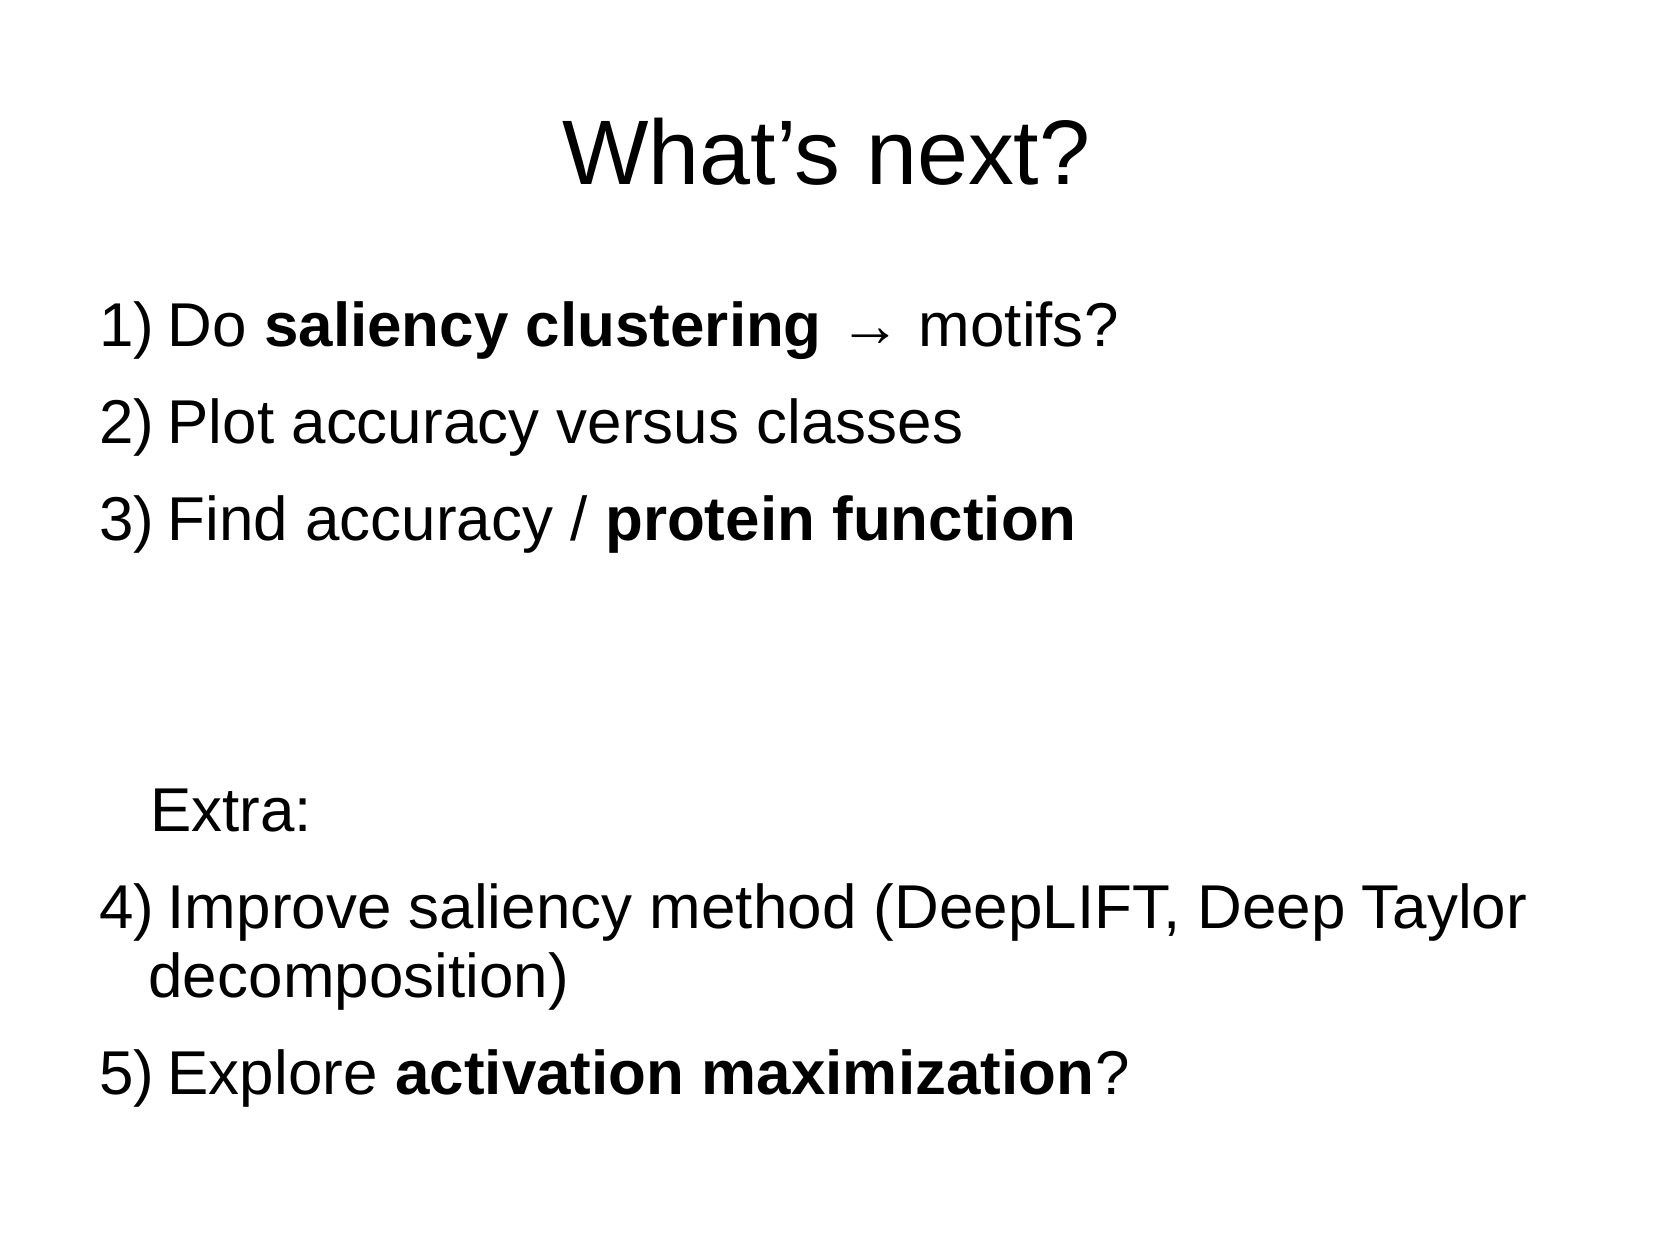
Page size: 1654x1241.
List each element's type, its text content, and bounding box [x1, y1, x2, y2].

title What’s next? [82, 49, 1571, 257]
list Do saliency clustering → motifs? Plot accuracy versus classes Find accuracy / protein function Extra: Improve saliency method (DeepLIFT, Deep Taylor decomposition) Explore activation maximization? [82, 290, 1571, 1111]
